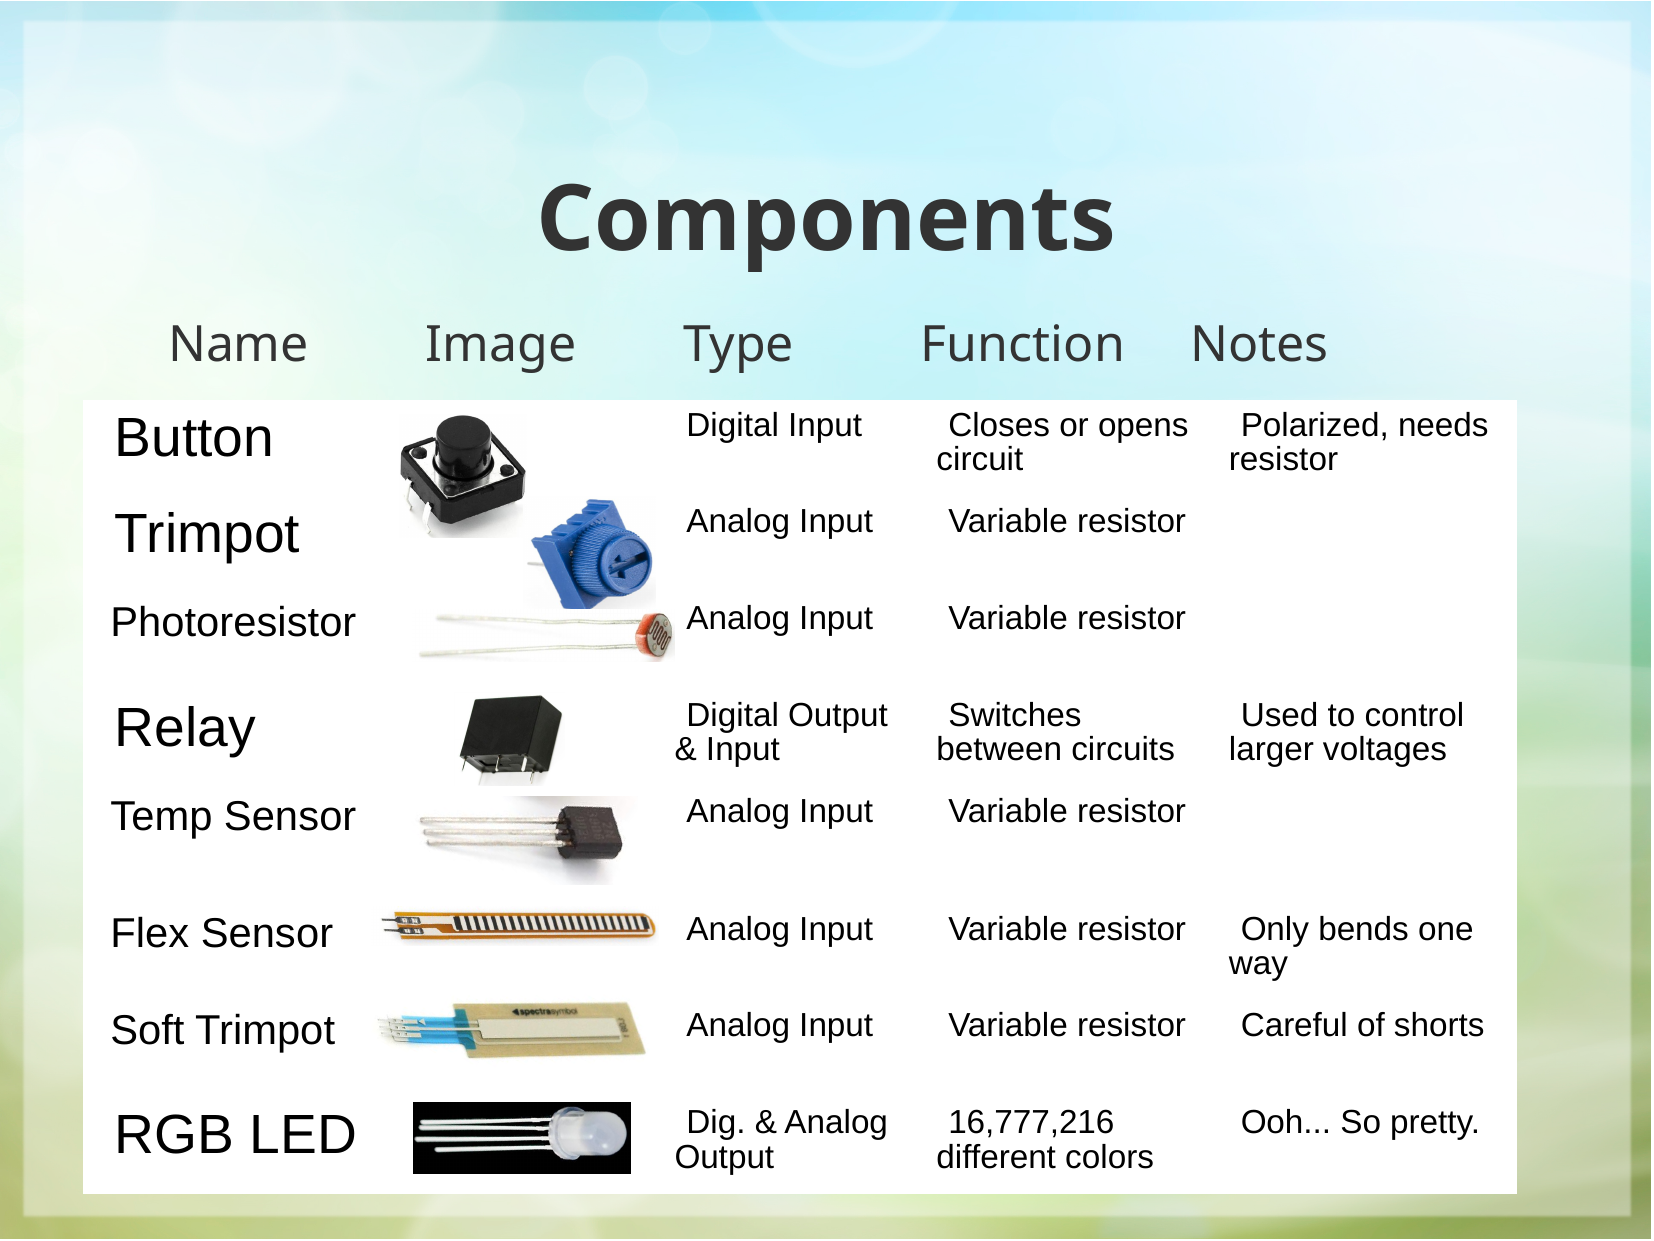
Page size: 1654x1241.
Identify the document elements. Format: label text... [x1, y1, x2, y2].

table_cell Soft Trimpot [83, 1001, 384, 1097]
table_cell [384, 593, 662, 690]
table_cell Variable resistor [924, 786, 1216, 904]
table_cell [384, 904, 662, 1001]
table_cell Digital Output & Input [662, 690, 924, 786]
table_cell Variable resistor [924, 1001, 1216, 1097]
table_cell [1216, 786, 1517, 904]
table_cell Analog Input [662, 786, 924, 904]
table_cell [656, 496, 662, 593]
table_cell RGB LED [83, 1097, 384, 1194]
title Components [123, 110, 1529, 303]
table_cell Variable resistor [924, 496, 1216, 593]
table_cell Dig. & Analog Output [662, 1097, 924, 1194]
table_cell Trimpot [83, 496, 384, 593]
table_cell [384, 786, 662, 904]
table_header Closes or opens circuit [924, 400, 1216, 496]
table_header Polarized, needs resistor [1216, 400, 1517, 496]
table_cell Photoresistor [83, 593, 384, 690]
table_cell Variable resistor [924, 904, 1216, 1001]
table_cell Switches between circuits [924, 690, 1216, 786]
table_cell Used to control larger voltages [1216, 690, 1517, 786]
table_header [384, 400, 662, 496]
table_cell [384, 1097, 662, 1194]
table_header Digital Input [662, 400, 924, 496]
table_cell Relay [83, 690, 384, 786]
table_cell [384, 496, 523, 593]
table_cell Analog Input [662, 496, 924, 593]
table_cell Analog Input [662, 1001, 924, 1097]
table_cell [384, 1001, 662, 1097]
table_cell 16,777,216 different colors [924, 1097, 1216, 1194]
table_cell Variable resistor [924, 593, 1216, 690]
table_cell Flex Sensor [83, 904, 384, 1001]
table_cell [1216, 496, 1517, 593]
picture [0, 1, 1651, 1239]
list Name Image Type Function Notes [82, 303, 1529, 1048]
table_cell Analog Input [662, 593, 924, 690]
table_cell Ooh... So pretty. [1216, 1097, 1517, 1194]
table_cell Careful of shorts [1216, 1001, 1517, 1097]
table_cell [384, 690, 662, 786]
table_cell Analog Input [662, 904, 924, 1001]
table_cell [1216, 593, 1517, 690]
table_cell Only bends one way [1216, 904, 1517, 1001]
table_cell [656, 593, 662, 609]
table_header Button [83, 400, 384, 496]
table_cell Temp Sensor [83, 786, 384, 904]
